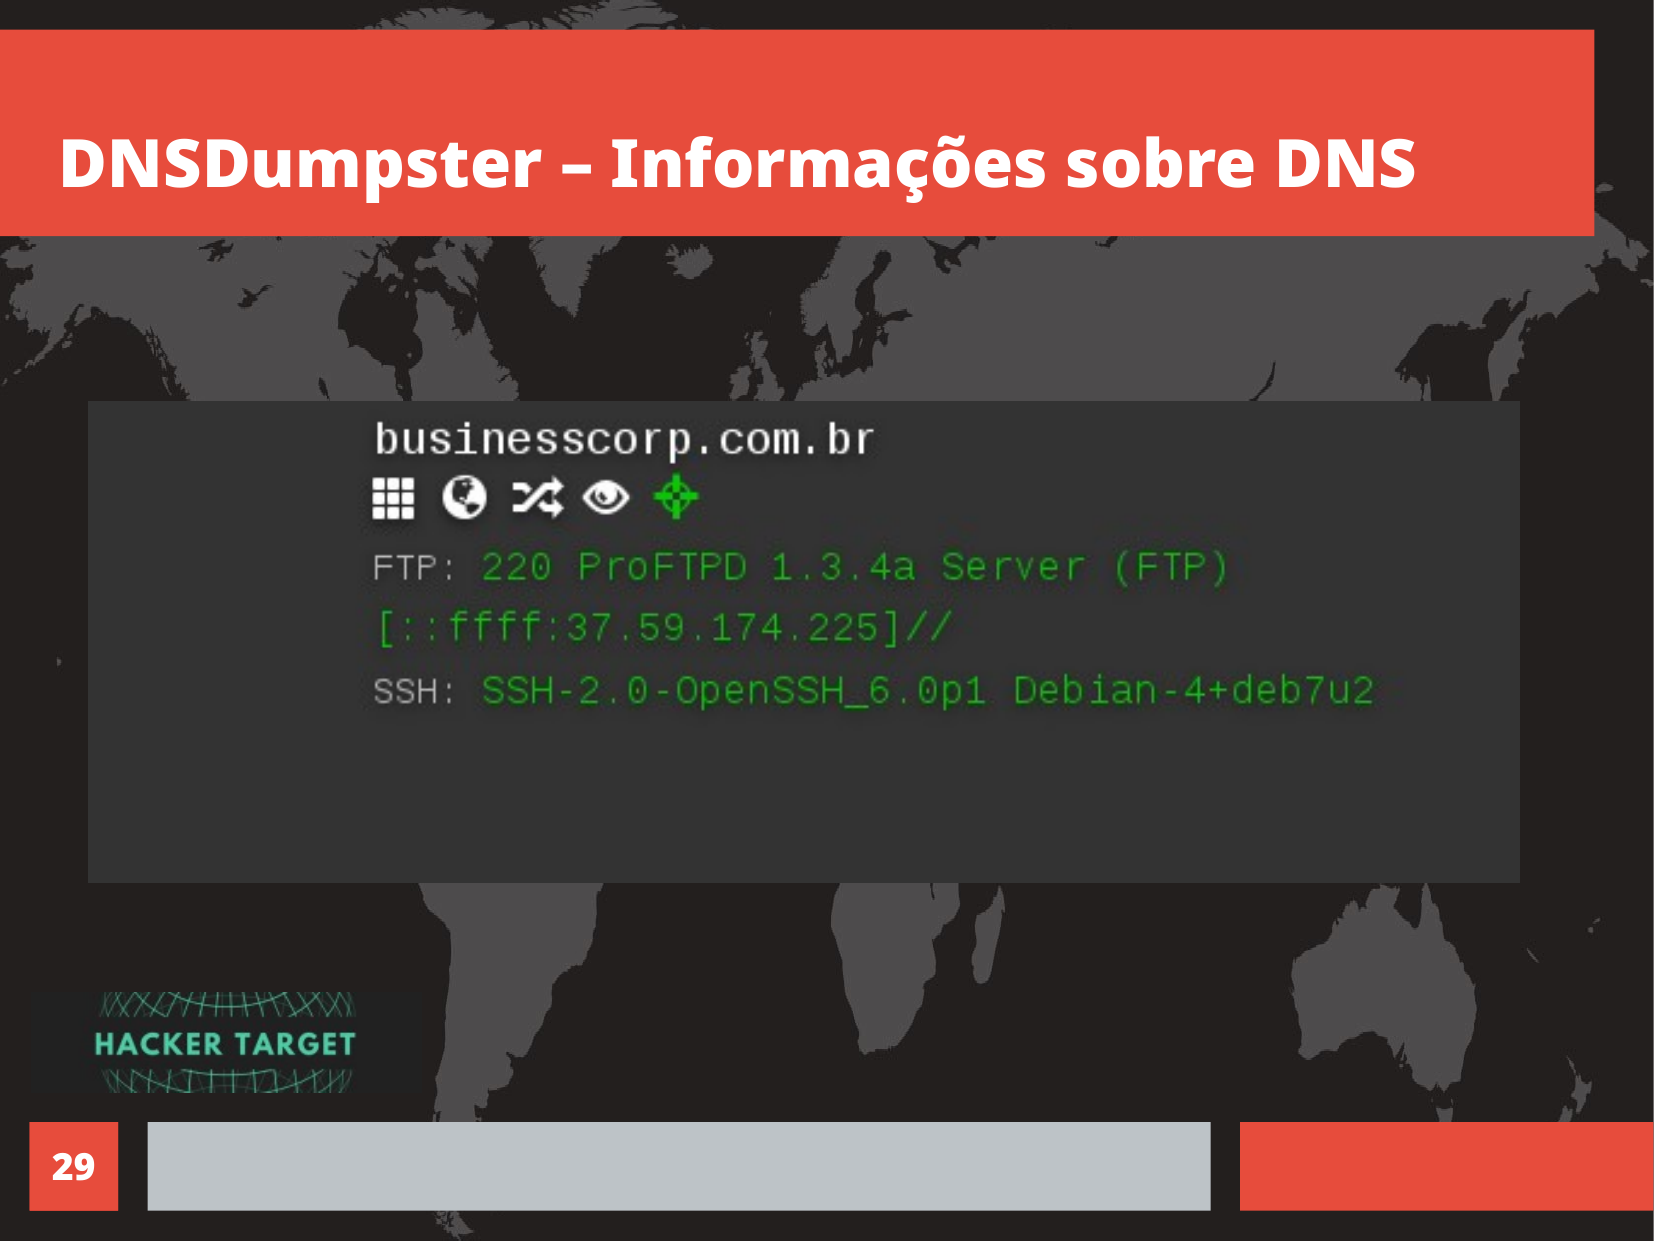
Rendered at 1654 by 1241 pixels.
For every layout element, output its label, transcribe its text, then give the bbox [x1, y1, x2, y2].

picture [0, 0, 1654, 1241]
title DNSDumpster – Informações sobre DNS [59, 59, 1595, 207]
